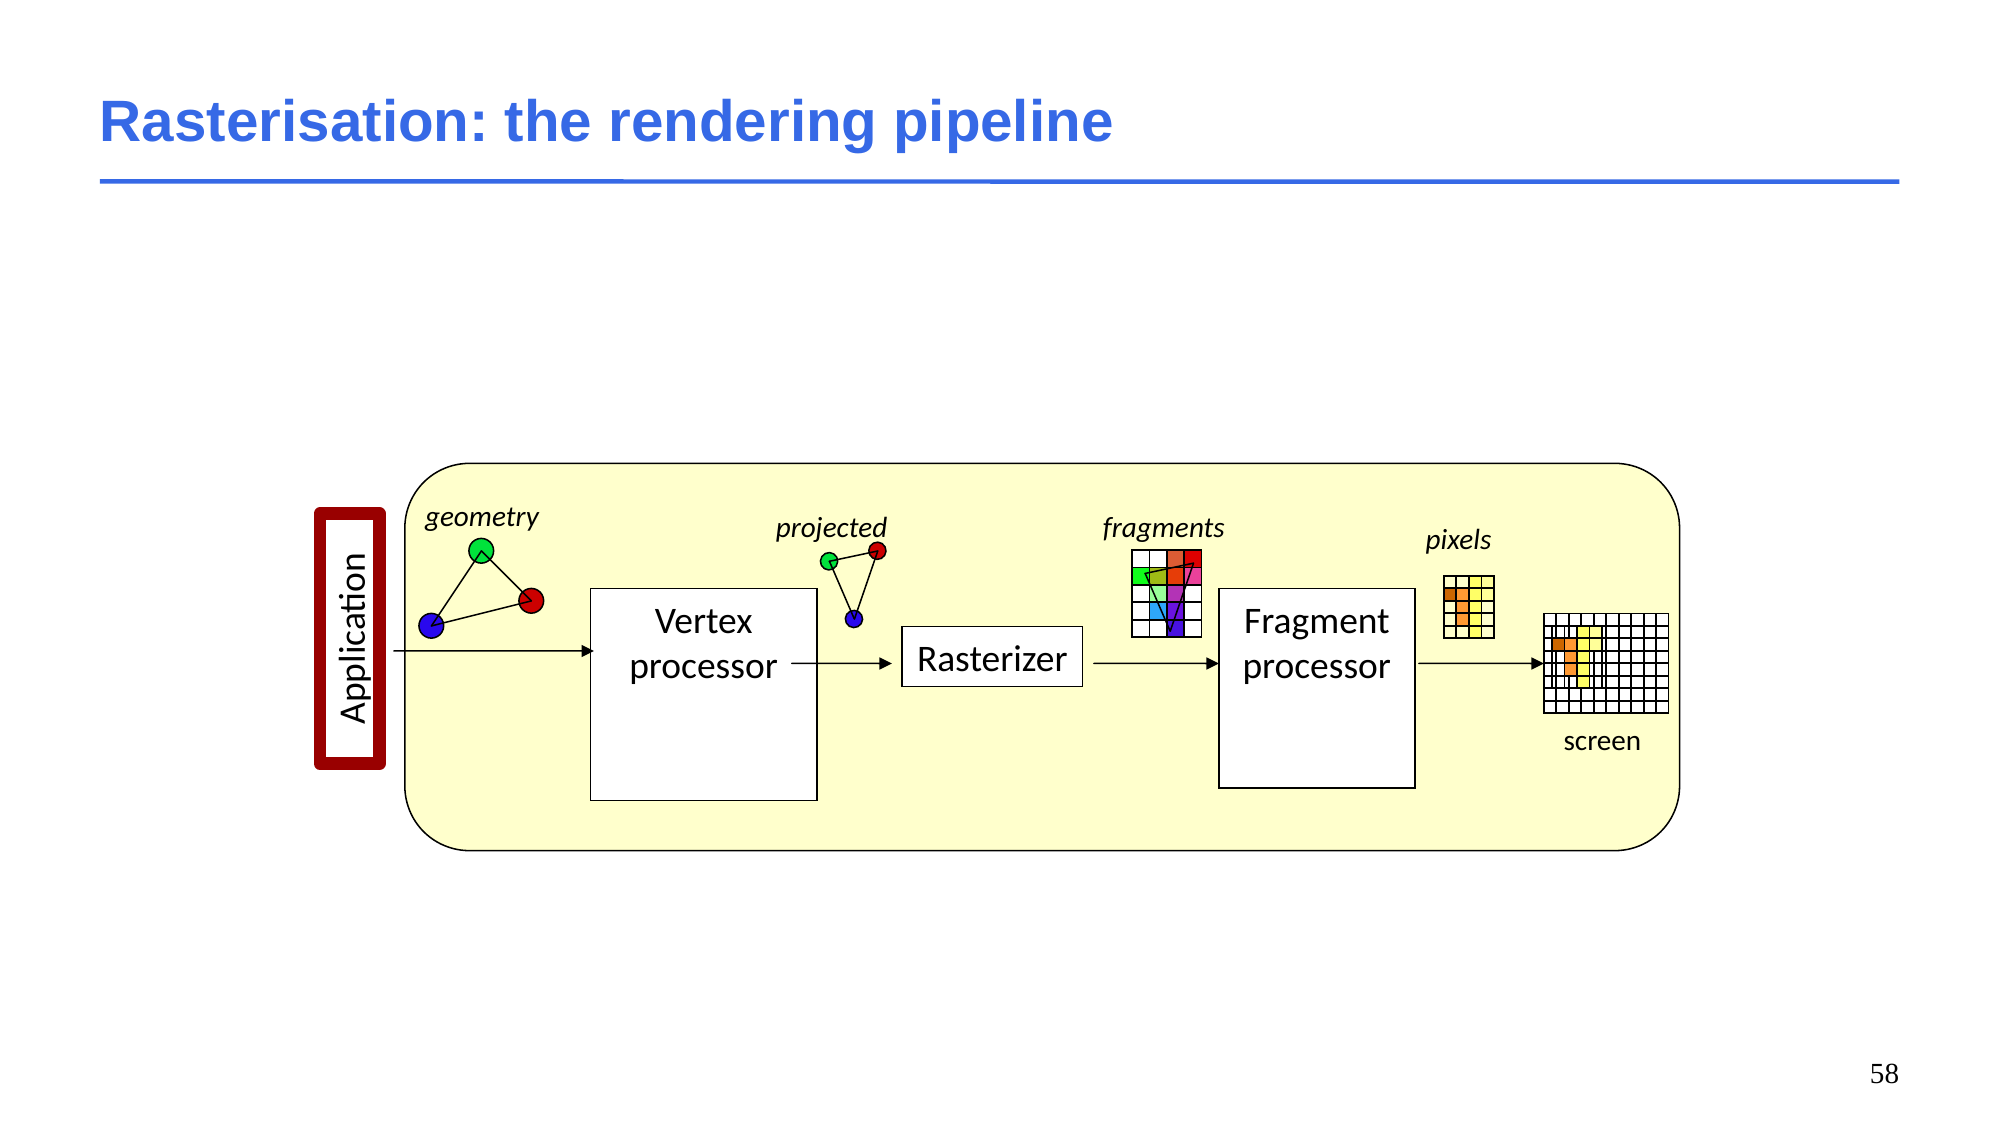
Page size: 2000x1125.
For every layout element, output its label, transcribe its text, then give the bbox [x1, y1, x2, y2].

text_box Rasterizer [902, 626, 1083, 687]
title Rasterisation: the rendering pipeline [99, 27, 1900, 215]
text_box Application [326, 520, 373, 757]
text_box screen [1548, 713, 1657, 764]
text_box pixels [1410, 513, 1507, 564]
text_box Fragment processor [1218, 588, 1415, 789]
text_box fragments [1088, 500, 1240, 551]
text_box [404, 463, 1680, 851]
text_box Vertex processor [590, 588, 818, 801]
text_box geometry [410, 490, 554, 540]
text_box projected [761, 500, 903, 551]
